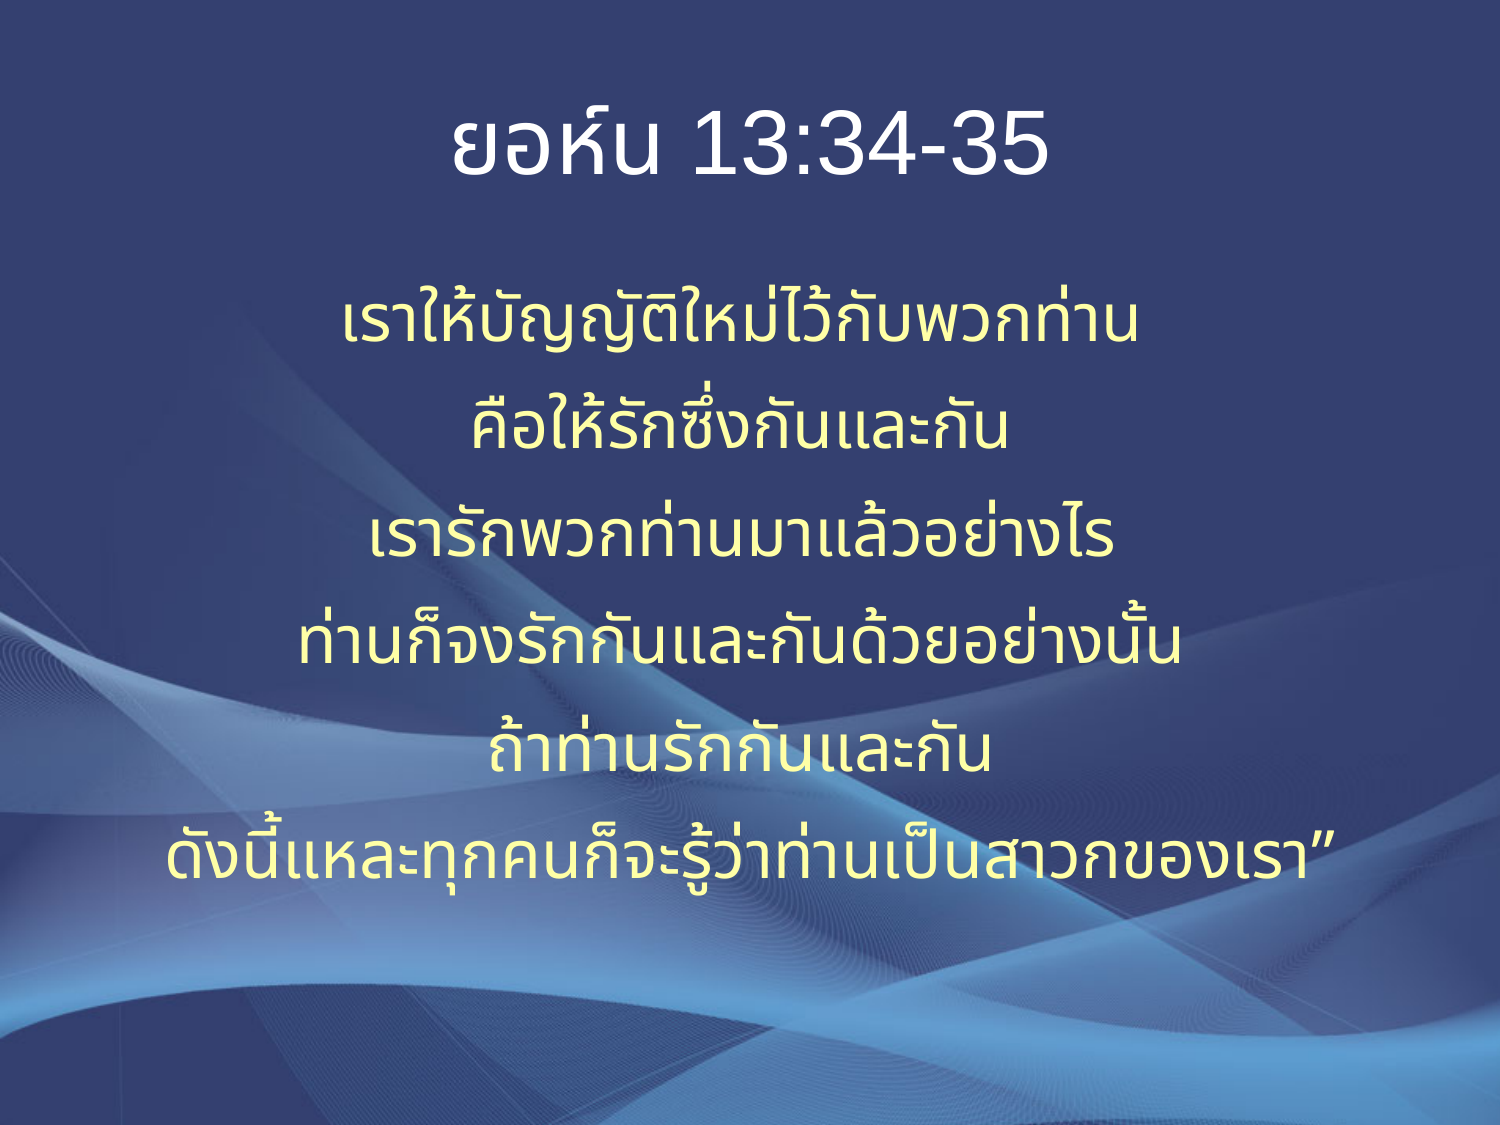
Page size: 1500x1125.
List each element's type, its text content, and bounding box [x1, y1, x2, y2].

picture [0, 0, 1500, 1125]
list เราให้บัญญัติใหม่ไว้กับพวกท่าน คือให้รักซึ่งกันและกัน เรารักพวกท่านมาแล้วอย่างไร ท่านก็จงรักกันและกันด้วยอย่างนั้น ถ้าท่านรักกันและกัน ดังนี้แหละทุกคนก็จะรู้ว่าท่านเป็นสาวกของเรา” [75, 262, 1426, 998]
title ยอห์น 13:34-35 [75, 45, 1426, 233]
